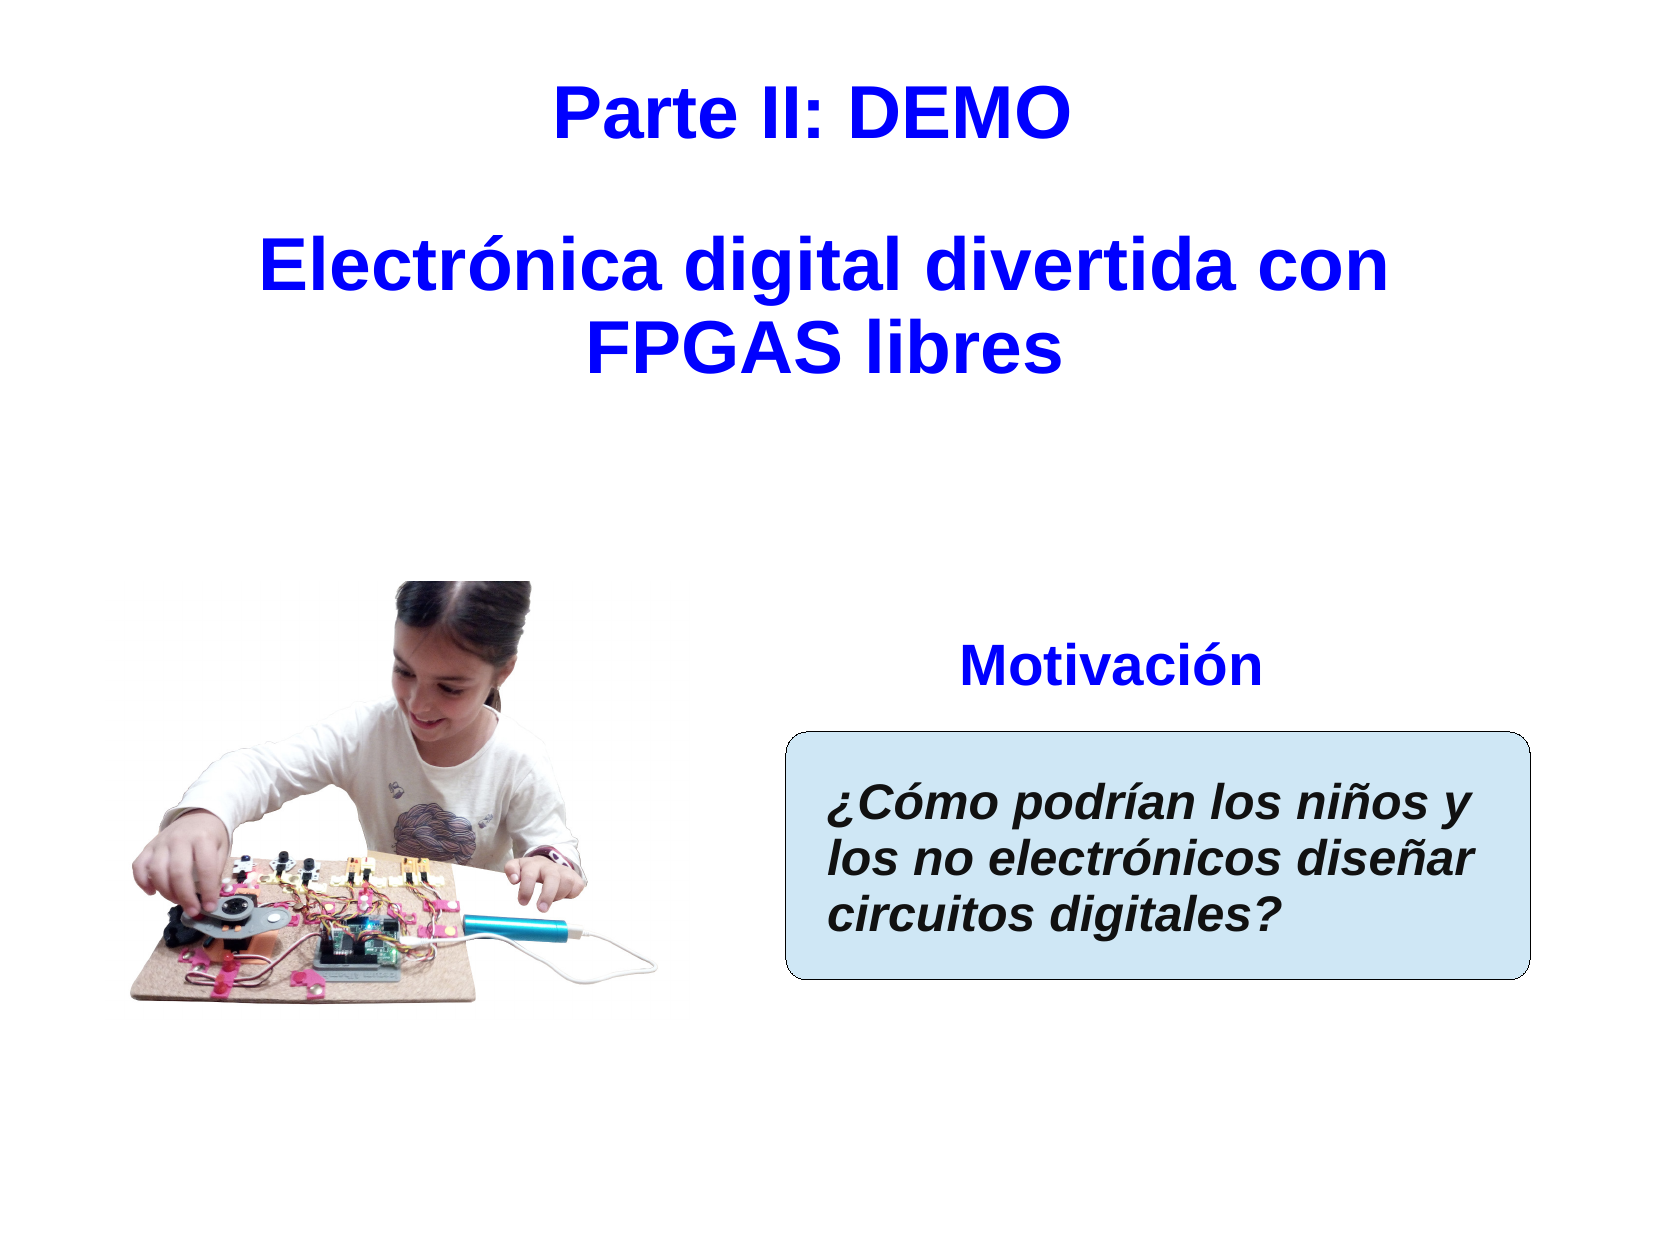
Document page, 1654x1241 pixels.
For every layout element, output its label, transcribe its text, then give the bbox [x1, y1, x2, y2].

picture [105, 581, 690, 1021]
title Electrónica digital divertida con FPGAS libres [165, 195, 1486, 418]
text_box Parte II: DEMO [64, 60, 1561, 166]
text_box ¿Cómo podrían los niños y los no electrónicos diseñar circuitos digitales? [812, 767, 1507, 1006]
text_box Motivación [945, 625, 1284, 706]
text_box [785, 731, 1531, 980]
